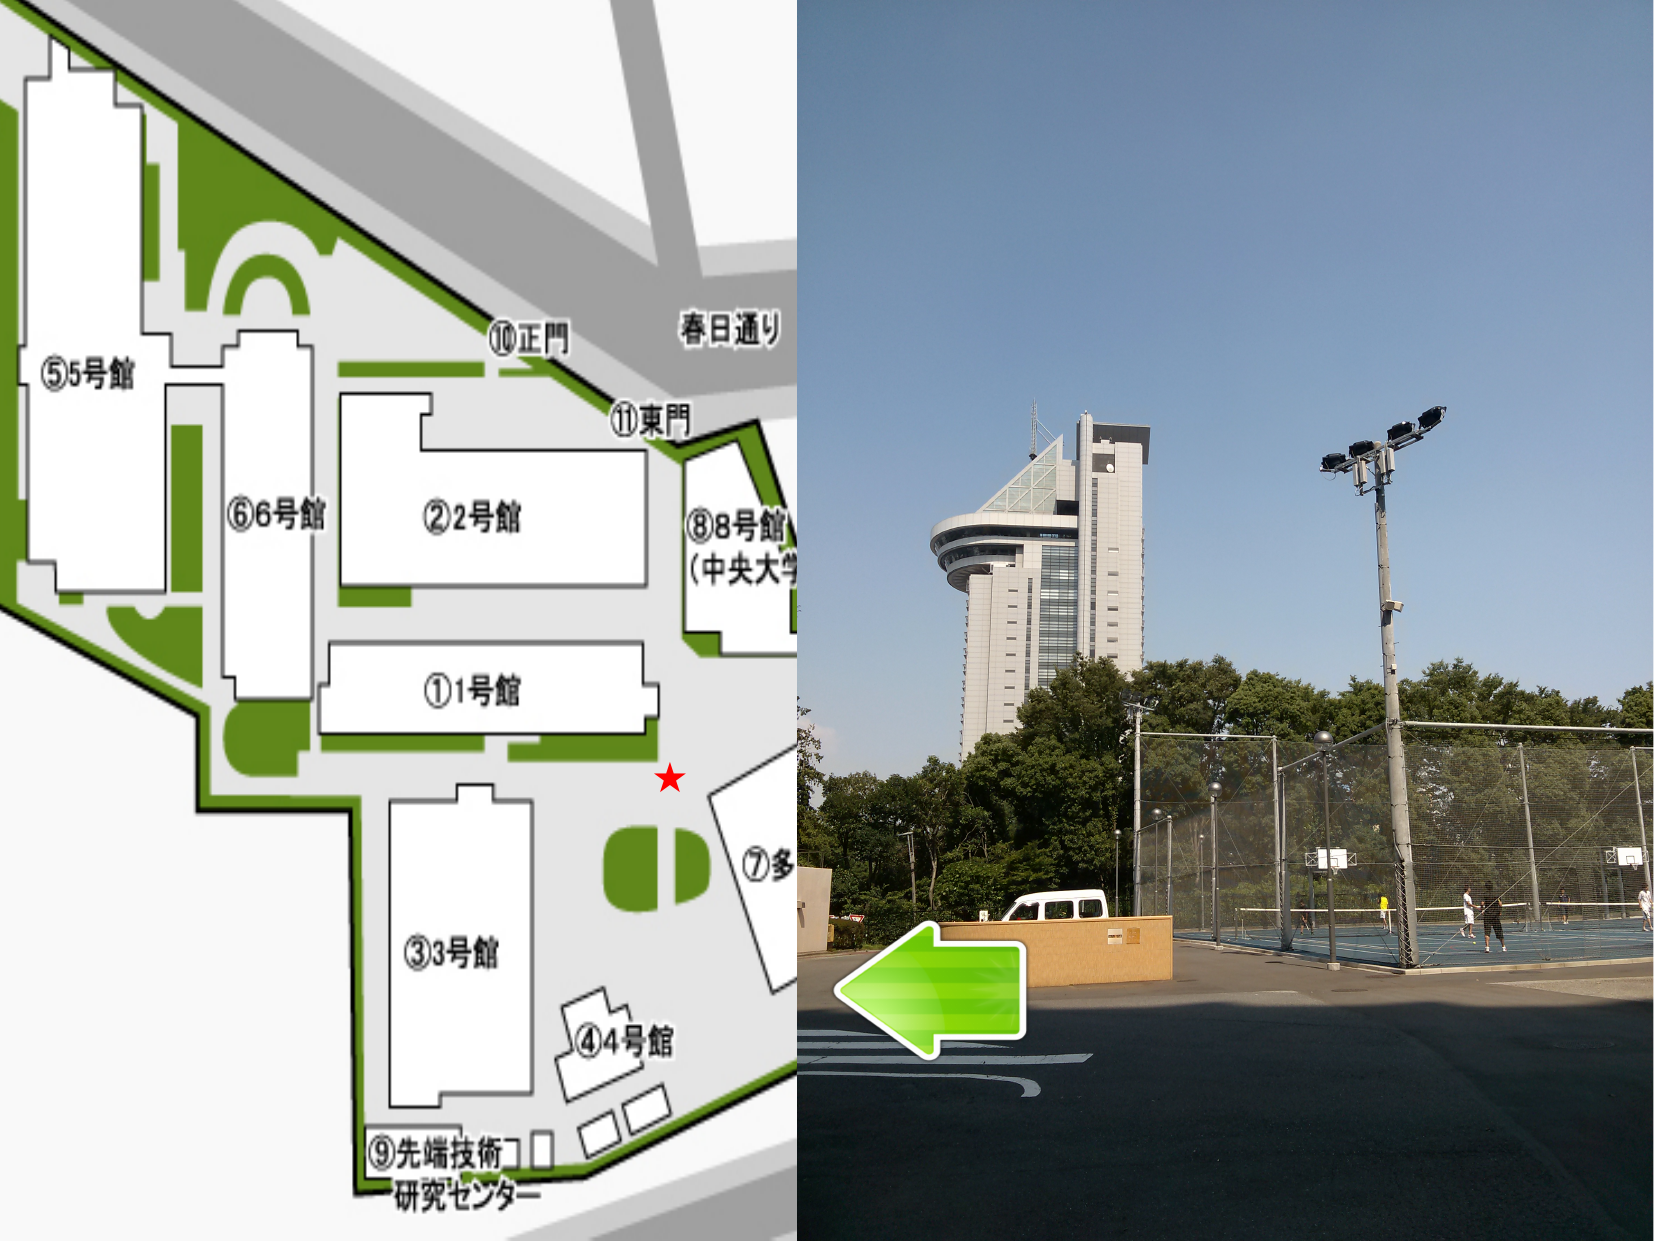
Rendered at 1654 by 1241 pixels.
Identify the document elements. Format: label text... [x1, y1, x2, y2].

title ★ [596, 711, 745, 845]
picture [0, 0, 1654, 1241]
